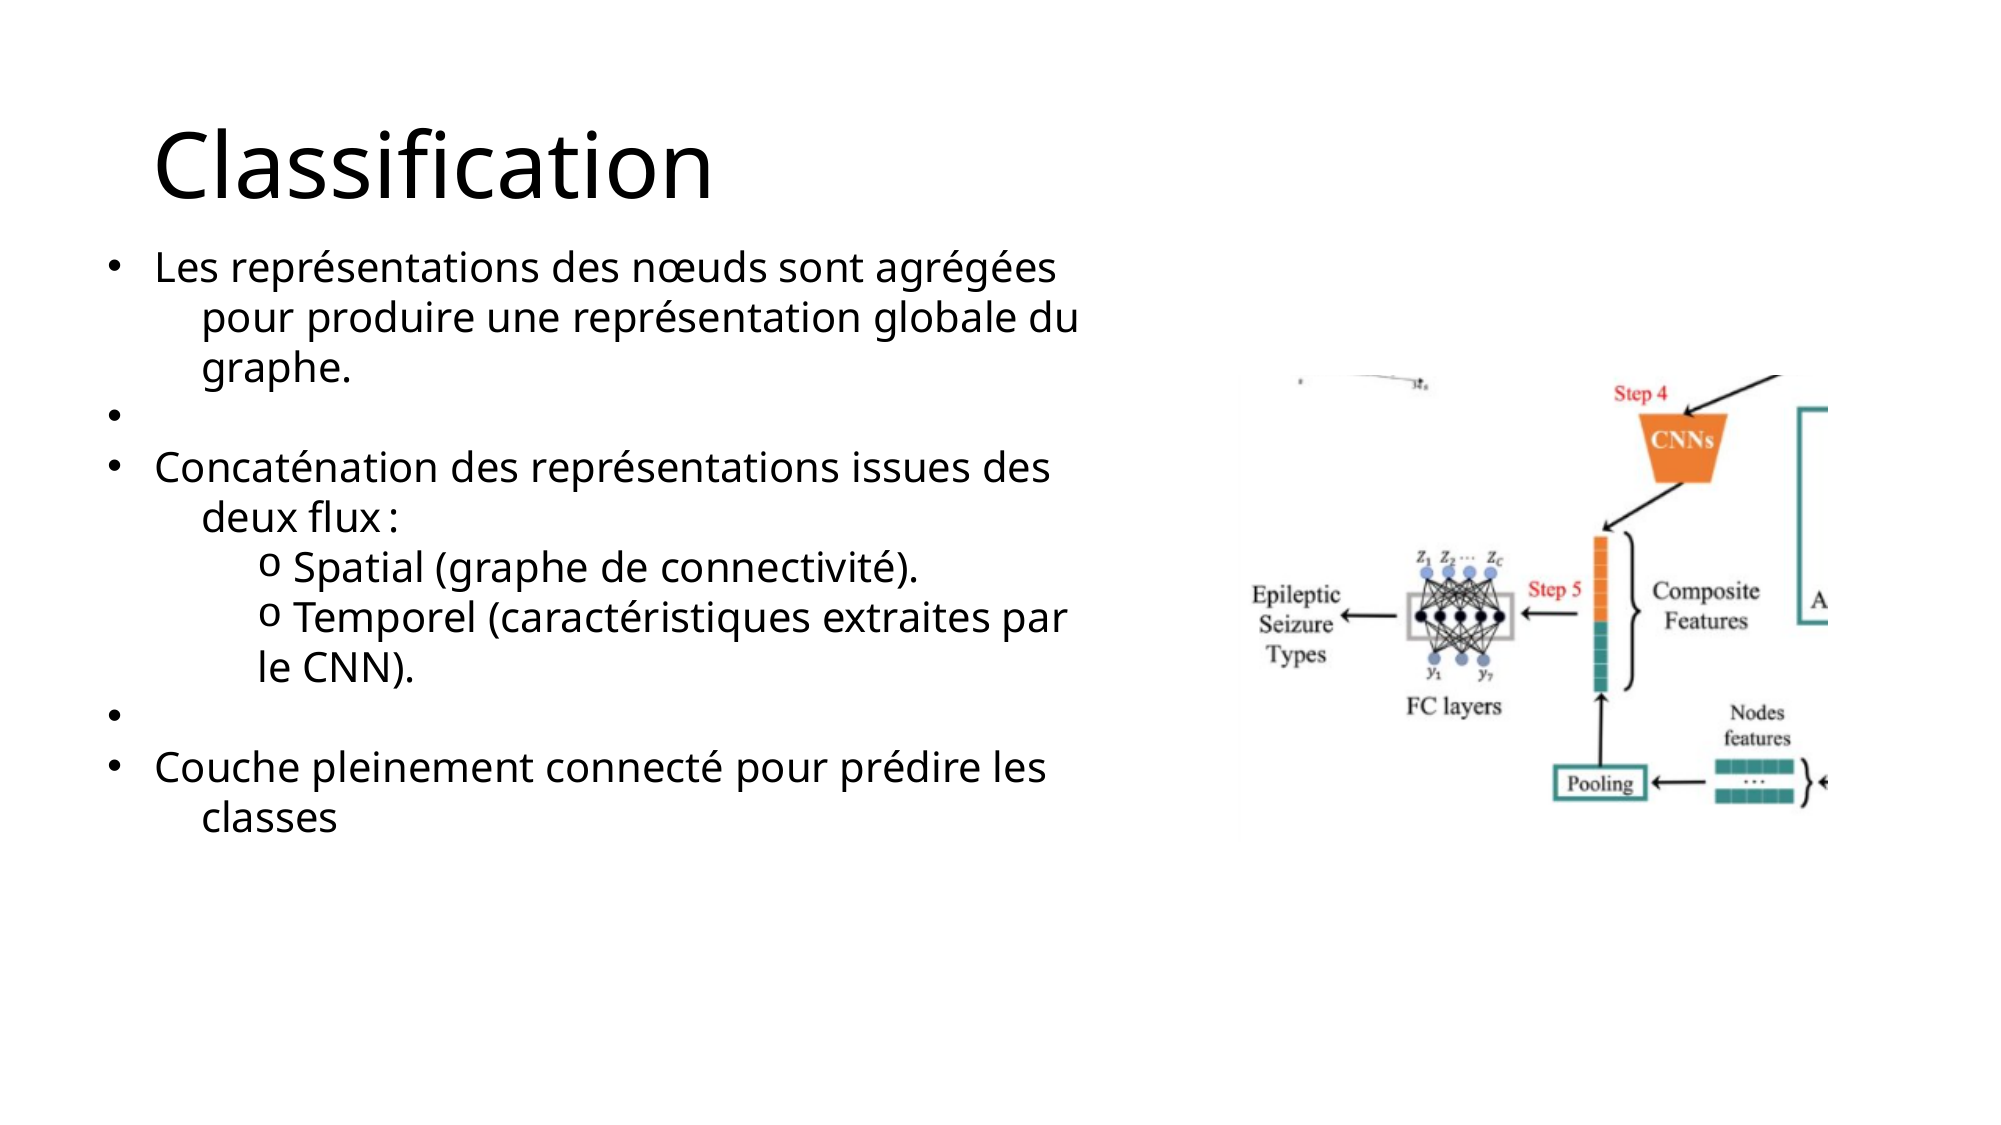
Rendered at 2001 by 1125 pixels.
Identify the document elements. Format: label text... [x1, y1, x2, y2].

picture [1233, 375, 1828, 842]
text_box Les représentations des nœuds sont agrégées pour produire une représentation globale du graphe. Concaténation des représentations issues des deux flux : Spatial (graphe de connectivité). Temporel (caractéristiques extraites par le CNN). Couche pleinement connecté pour prédire les classes [92, 232, 1129, 753]
title Classification [137, 59, 1863, 278]
